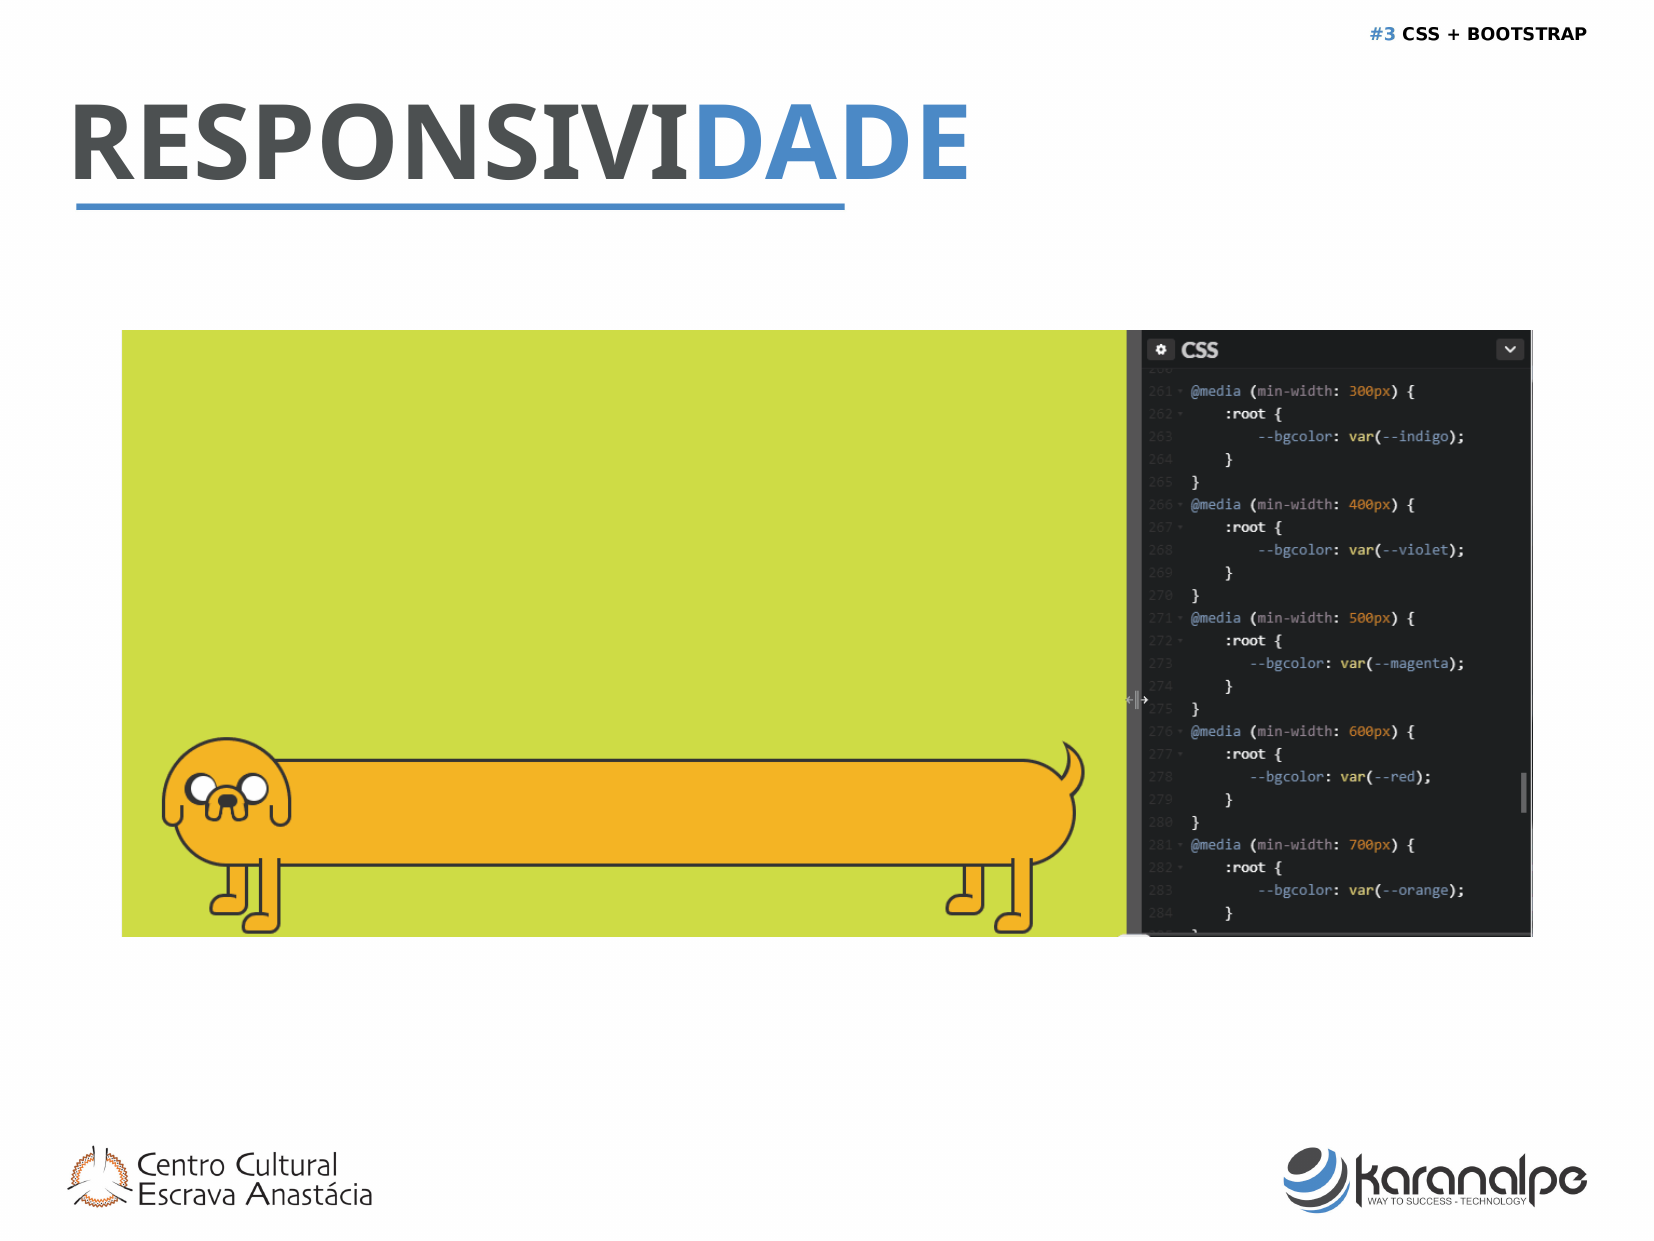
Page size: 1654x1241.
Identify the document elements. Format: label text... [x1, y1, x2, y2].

picture [0, 0, 1654, 1241]
title RESPONSIVIDADE [66, 35, 1555, 243]
